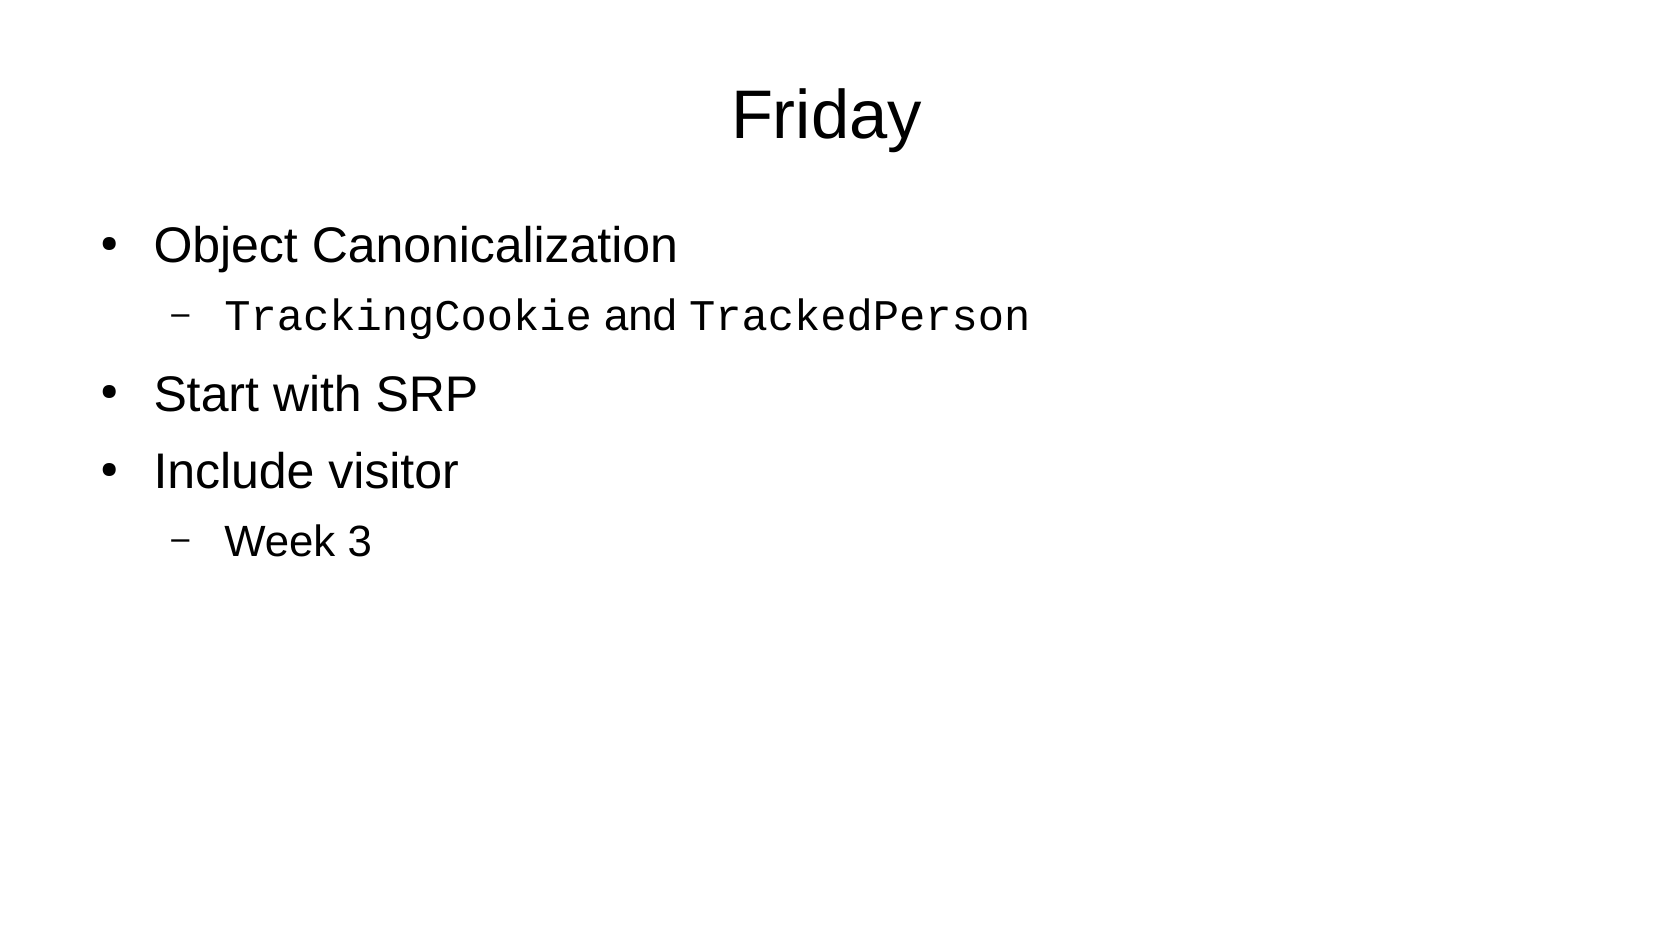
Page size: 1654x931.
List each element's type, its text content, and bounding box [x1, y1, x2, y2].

list Object Canonicalization TrackingCookie and TrackedPerson Start with SRP Include visitor Week 3 [82, 217, 1571, 758]
title Friday [82, 37, 1571, 193]
